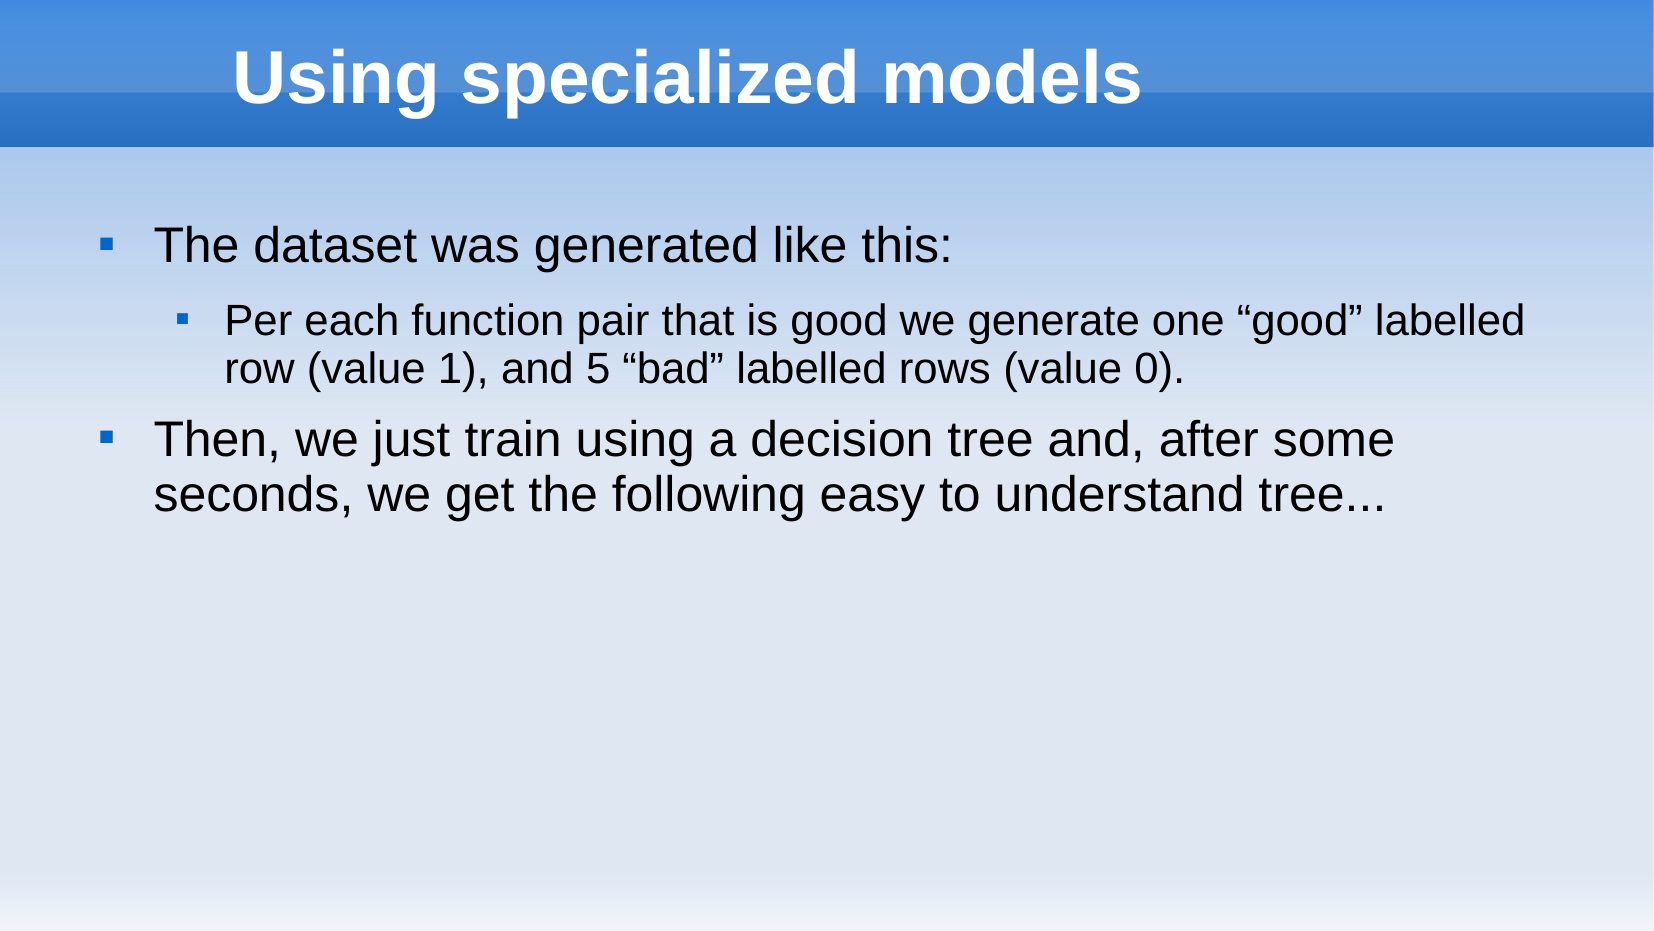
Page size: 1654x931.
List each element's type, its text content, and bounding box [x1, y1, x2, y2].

picture [0, 0, 1654, 931]
title Using specialized models [76, 0, 1565, 156]
list The dataset was generated like this: Per each function pair that is good we generate one “good” labelled row (value 1), and 5 “bad” labelled rows (value 0). Then, we just train using a decision tree and, after some seconds, we get the following easy to understand tree... [82, 217, 1571, 832]
